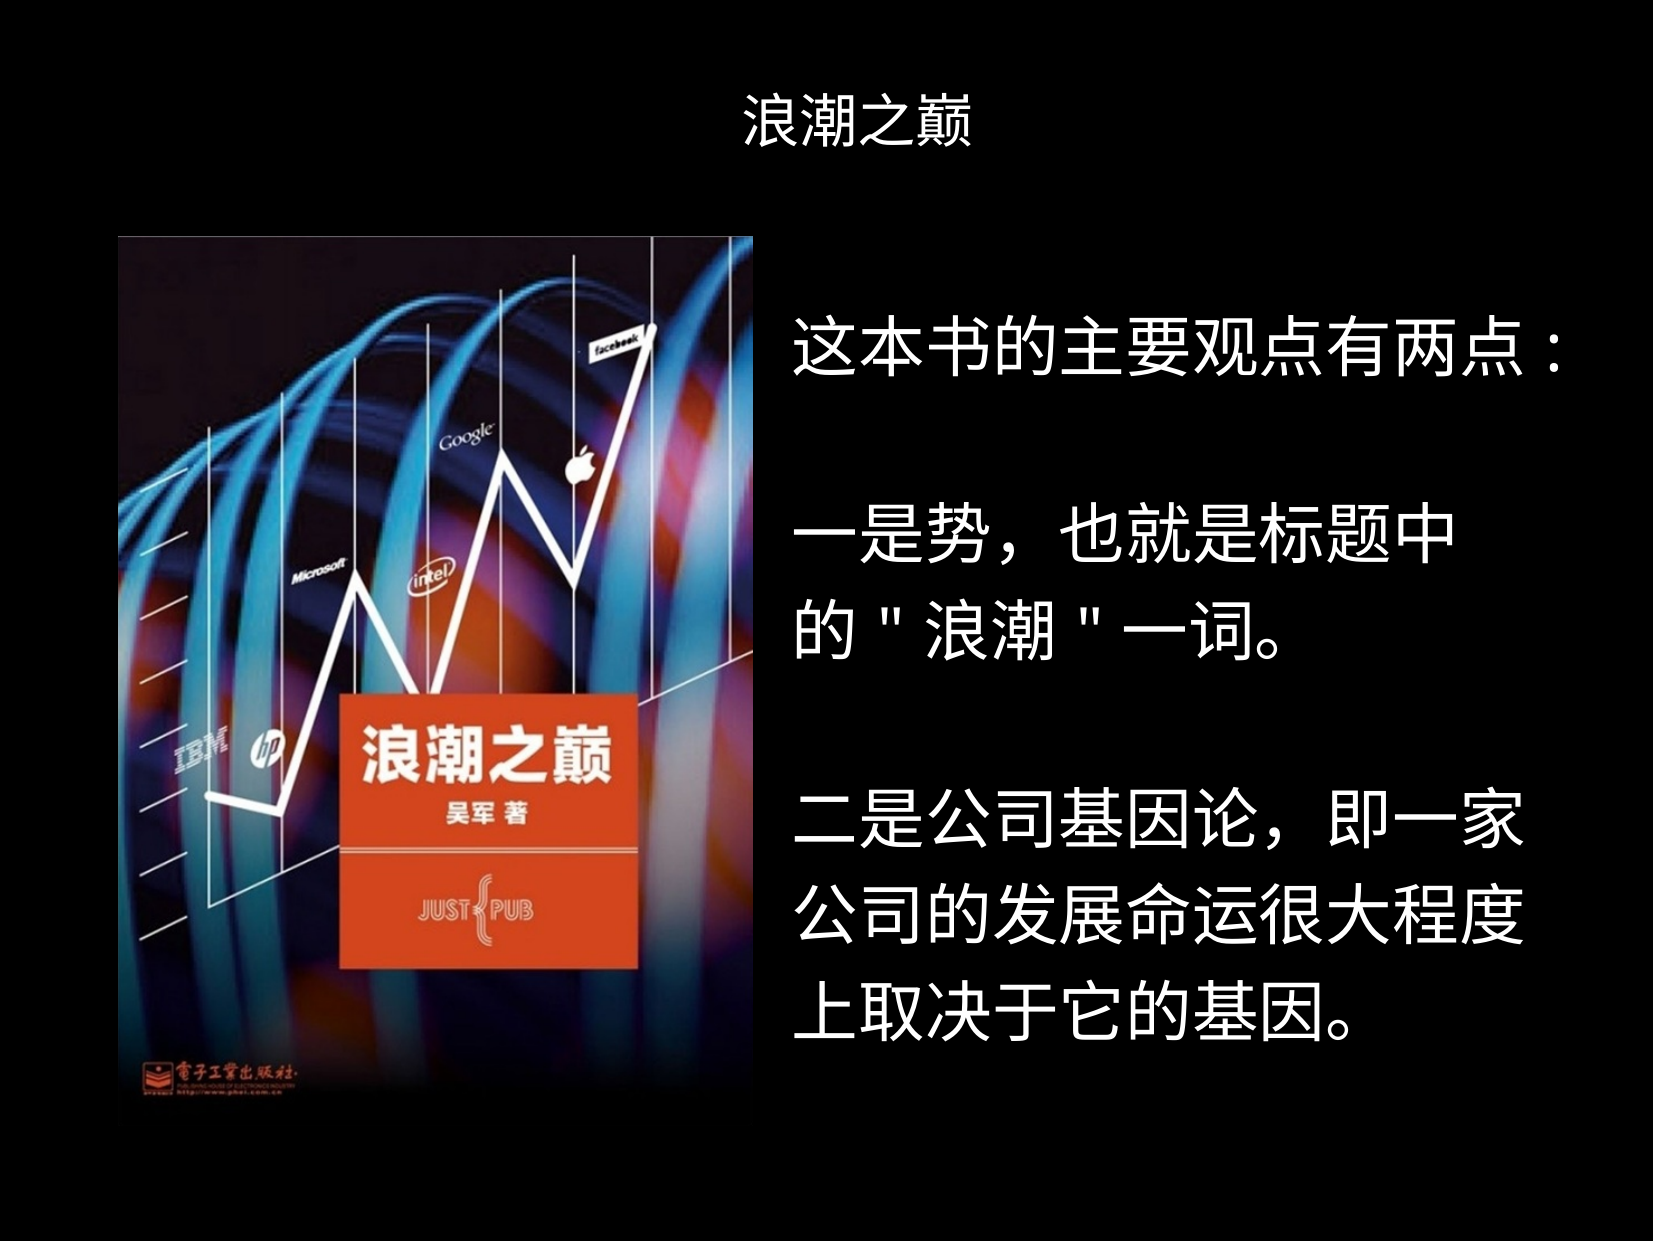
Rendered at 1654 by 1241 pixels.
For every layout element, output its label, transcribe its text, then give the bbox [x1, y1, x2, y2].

text_box 这本书的主要观点有两点: 一是势，也就是标题中的"浪潮"一词。 二是公司基因论，即一家公司的发展命运很大程度上取决于它的基因。 [777, 286, 1595, 953]
picture [118, 236, 753, 1126]
text_box 浪潮之巅 [726, 67, 1081, 158]
